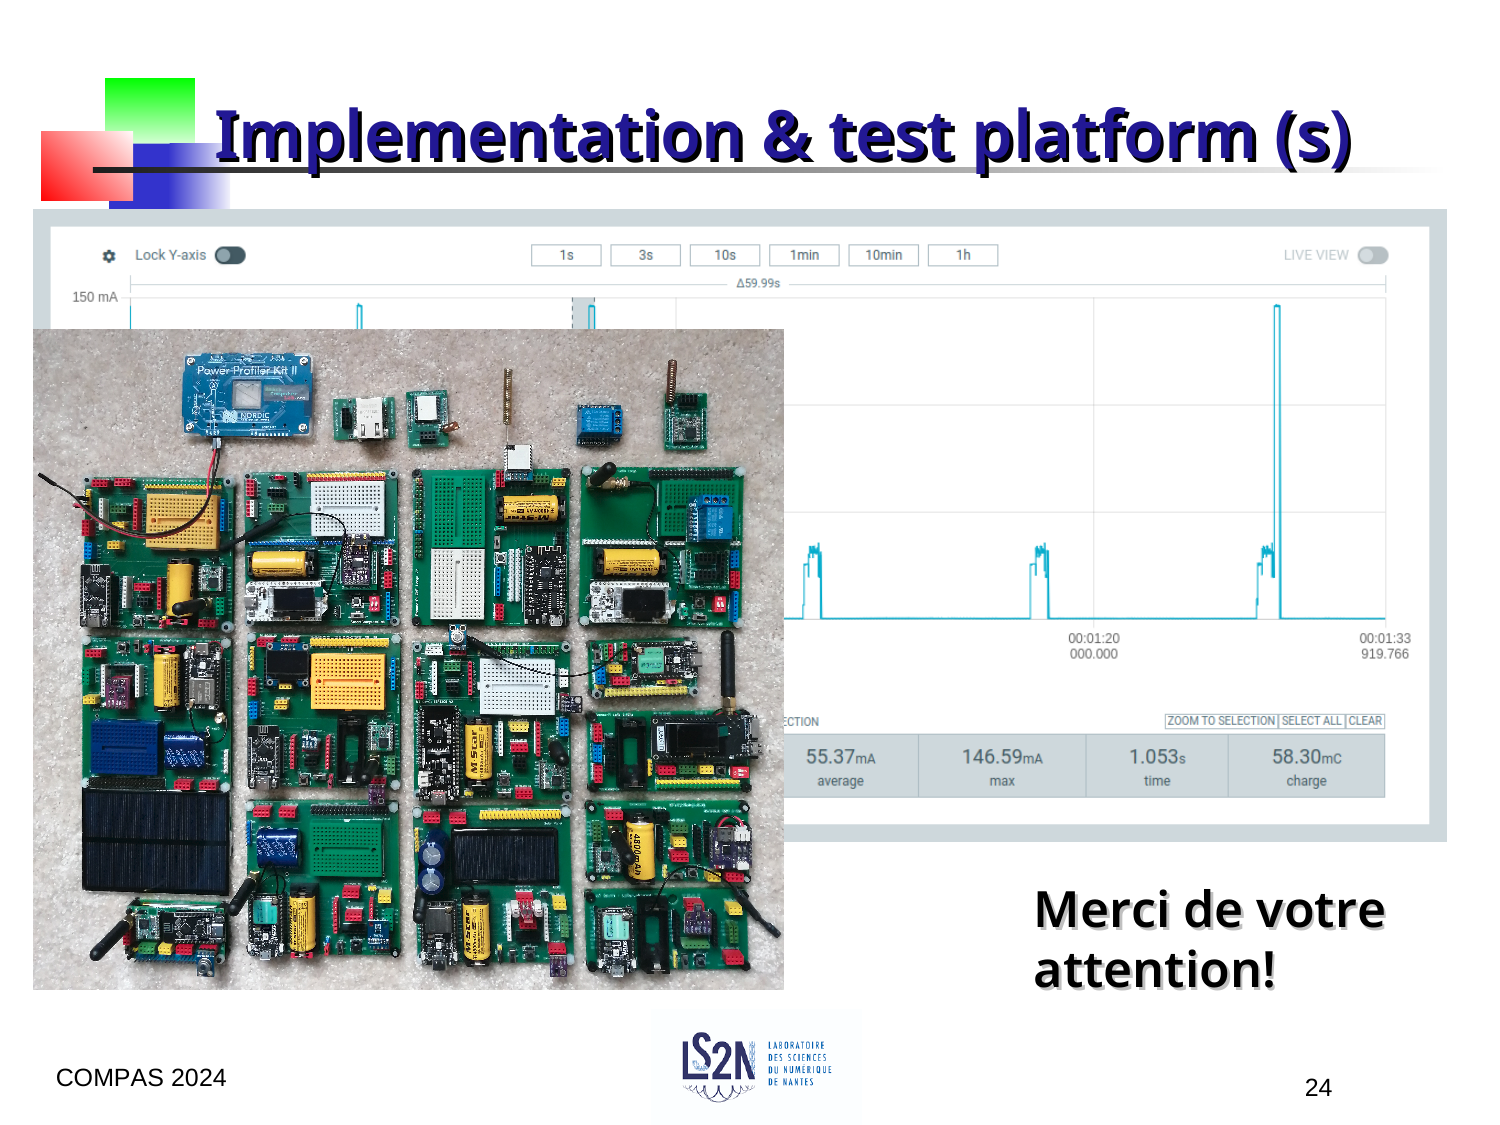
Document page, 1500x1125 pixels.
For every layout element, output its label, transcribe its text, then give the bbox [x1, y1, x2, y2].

picture [33, 209, 1447, 991]
title Implementation & test platform (s) [199, 84, 1424, 180]
picture [651, 1009, 862, 1125]
text_box Merci de votre attention! [1019, 870, 1441, 1006]
